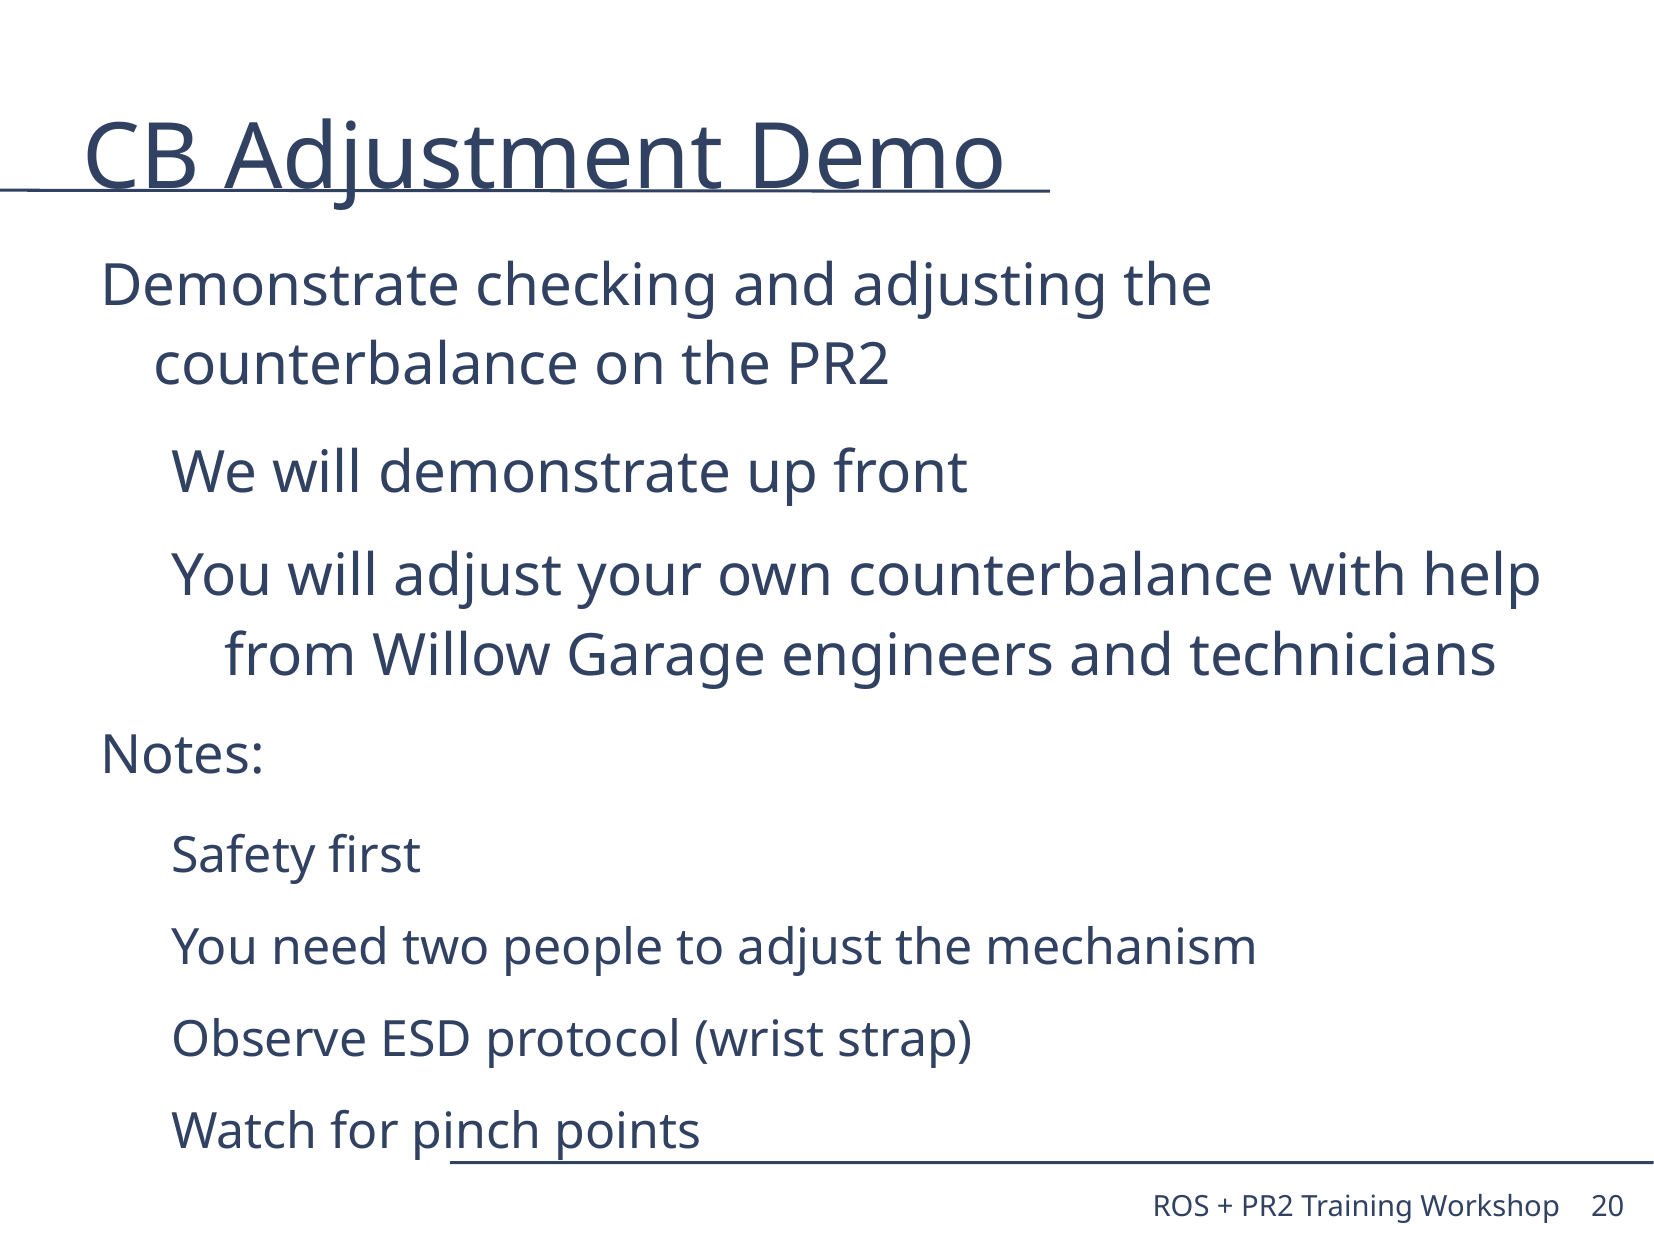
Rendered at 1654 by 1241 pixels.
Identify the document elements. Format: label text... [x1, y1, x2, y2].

list Demonstrate checking and adjusting the counterbalance on the PR2 We will demonstrate up front You will adjust your own counterbalance with help from Willow Garage engineers and technicians Notes: Safety first You need two people to adjust the mechanism Observe ESD protocol (wrist strap) Watch for pinch points [82, 242, 1571, 1181]
title CB Adjustment Demo [82, 56, 1571, 242]
